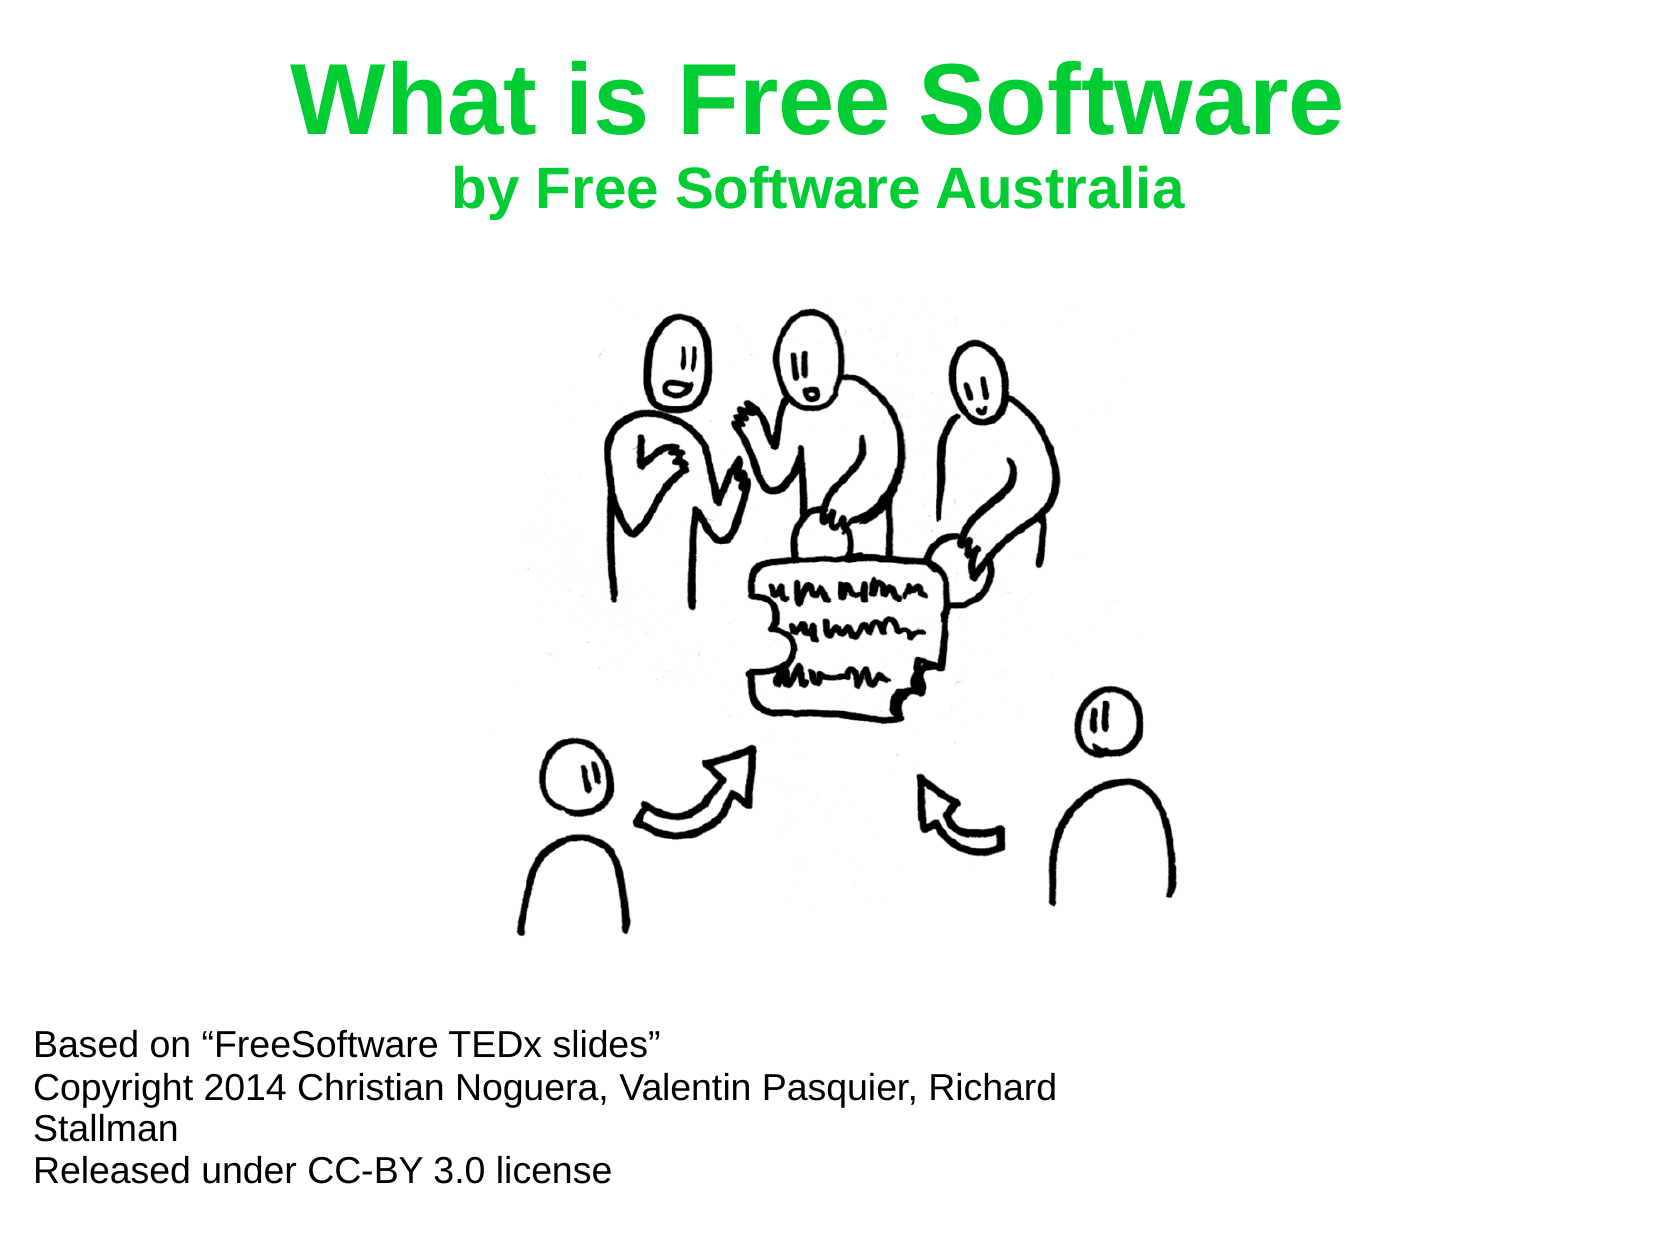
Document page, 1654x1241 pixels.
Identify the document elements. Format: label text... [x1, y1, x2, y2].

title What is Free Software by Free Software Australia [115, 31, 1522, 232]
picture [487, 297, 1191, 976]
subtitle Based on “FreeSoftware TEDx slides” Copyright 2014 Christian Noguera, Valentin Pasquier, Richard Stallman Released under CC-BY 3.0 license [33, 992, 1108, 1224]
